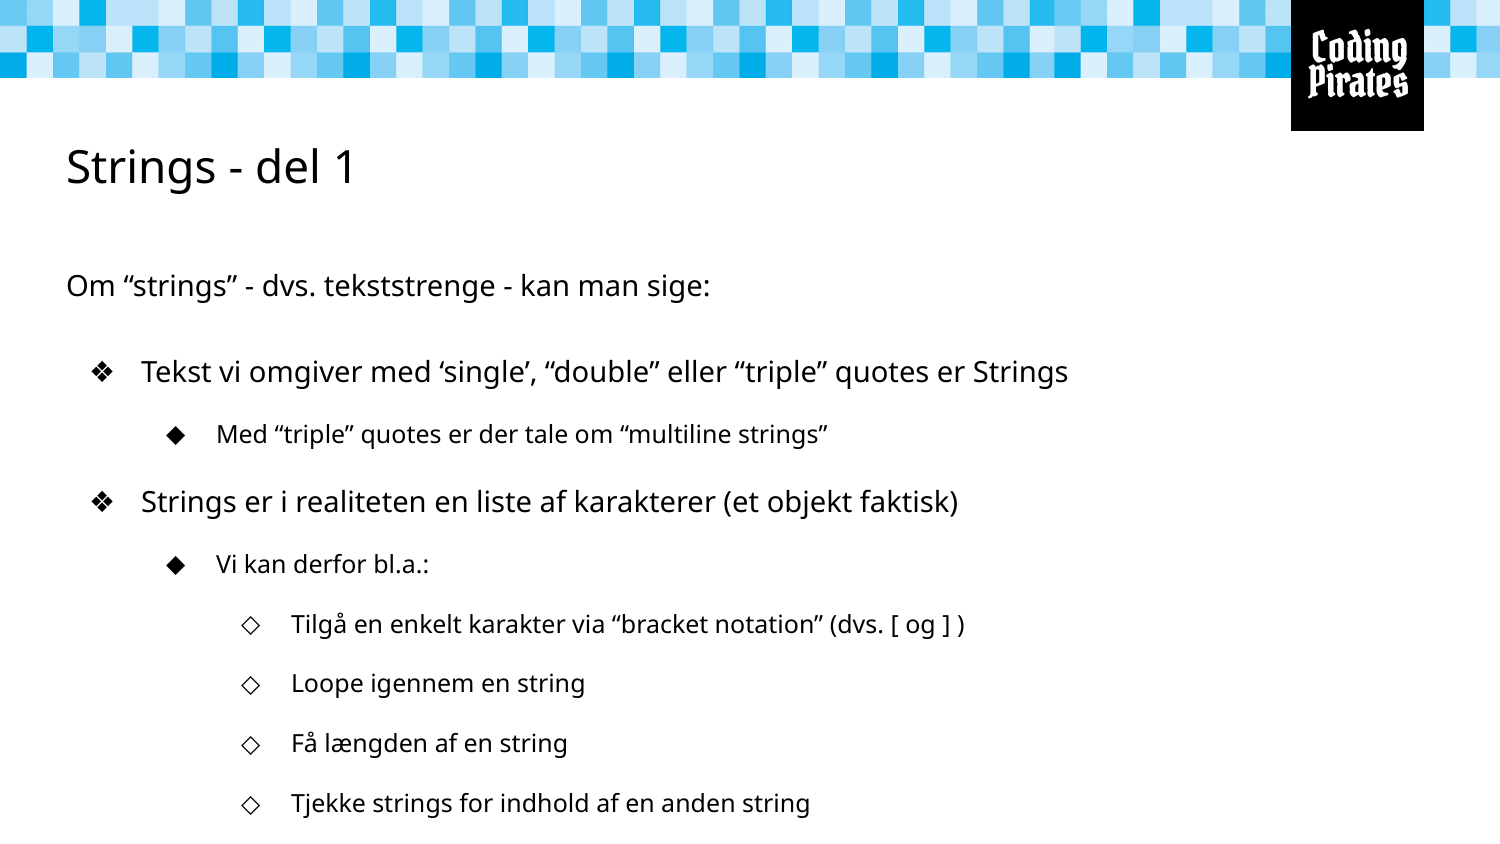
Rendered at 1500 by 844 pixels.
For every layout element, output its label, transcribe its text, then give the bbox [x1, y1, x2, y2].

list Om “strings” - dvs. tekststrenge - kan man sige: Tekst vi omgiver med ‘single’, “double” eller “triple” quotes er Strings Med “triple” quotes er der tale om “multiline strings” Strings er i realiteten en liste af karakterer (et objekt faktisk) Vi kan derfor bl.a.: Tilgå en enkelt karakter via “bracket notation” (dvs. [ og ] ) Loope igennem en string Få længden af en string Tjekke strings for indhold af en anden string [51, 216, 1449, 821]
title Strings - del 1 [51, 123, 1223, 216]
picture [1291, 0, 1424, 131]
picture [0, 0, 1056, 78]
